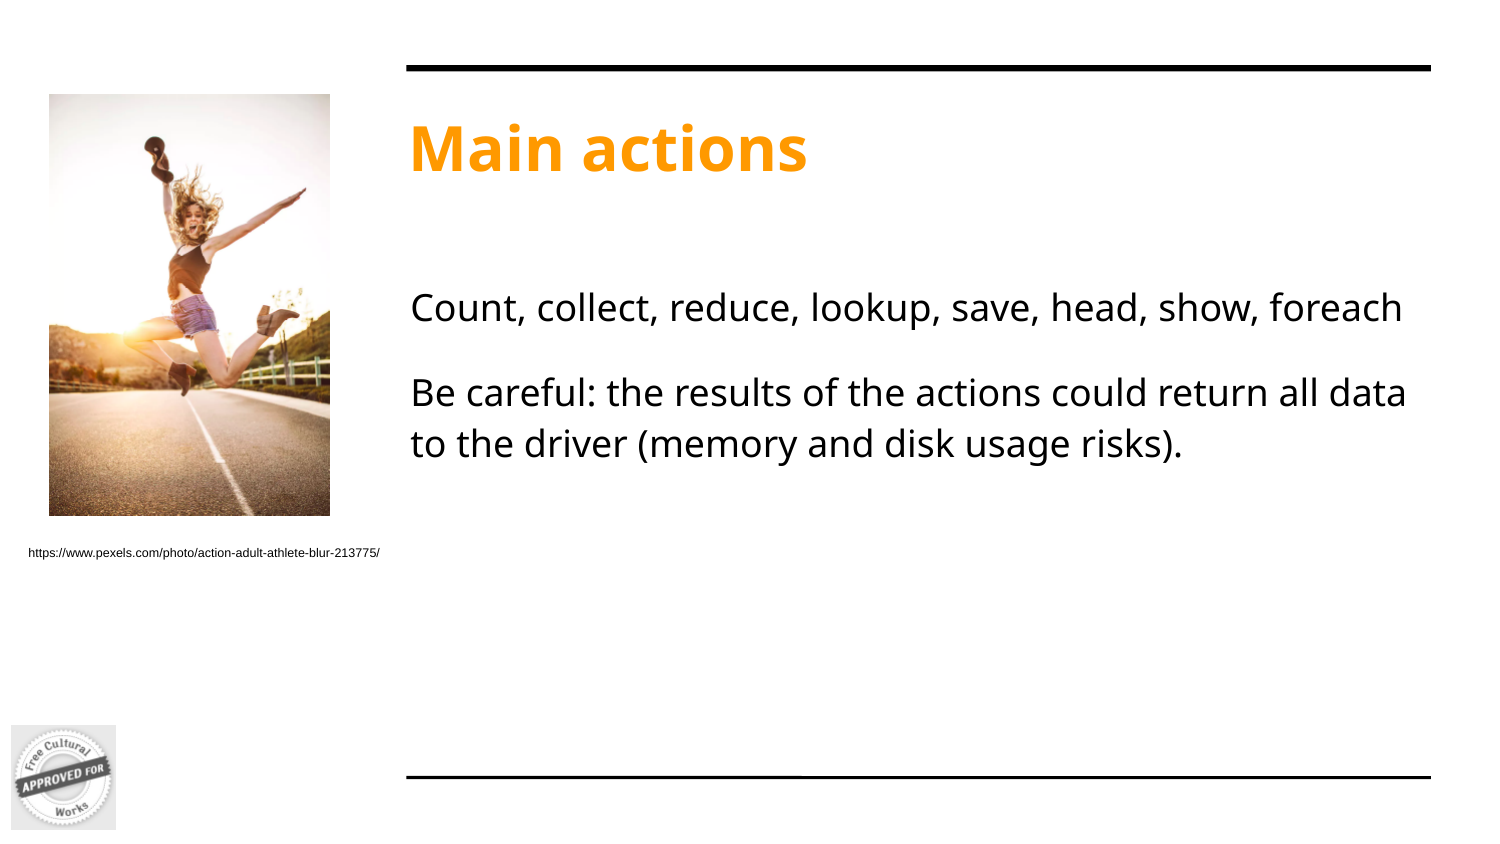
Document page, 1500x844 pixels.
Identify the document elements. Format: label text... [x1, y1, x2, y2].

text_box https://www.pexels.com/photo/action-adult-athlete-blur-213775/ [13, 530, 506, 571]
title Main actions [393, 94, 1431, 199]
picture [11, 725, 116, 830]
picture [49, 94, 330, 516]
list Count, collect, reduce, lookup, save, head, show, foreach Be careful: the results of the actions could return all data to the driver (memory and disk usage risks). [395, 261, 1433, 755]
